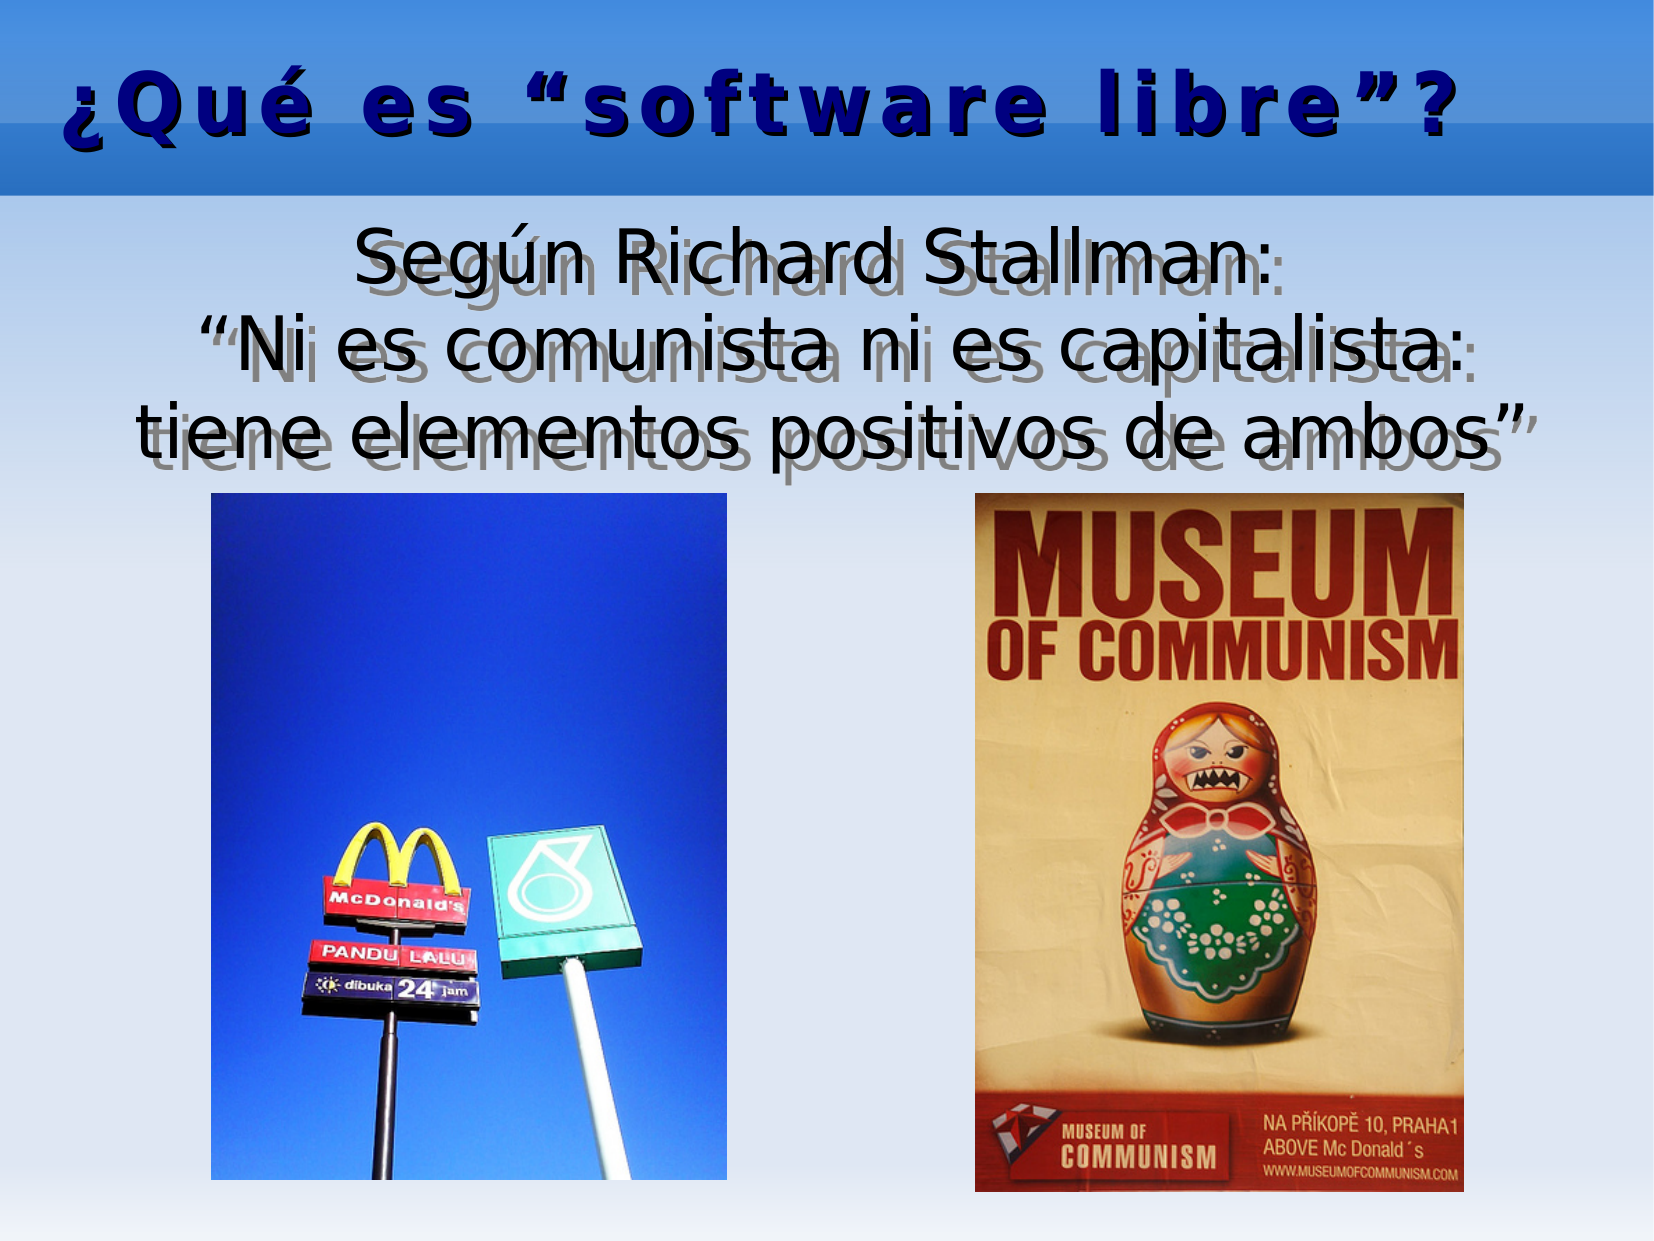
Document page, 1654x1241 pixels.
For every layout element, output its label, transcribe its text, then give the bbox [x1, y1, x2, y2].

text_box Según Richard Stallman: “Ni es comunista ni es capitalista: tiene elementos positivos de ambos” [48, 206, 1547, 571]
title ¿Qué es “software libre”? [59, 29, 1654, 178]
picture [0, 0, 1654, 1241]
